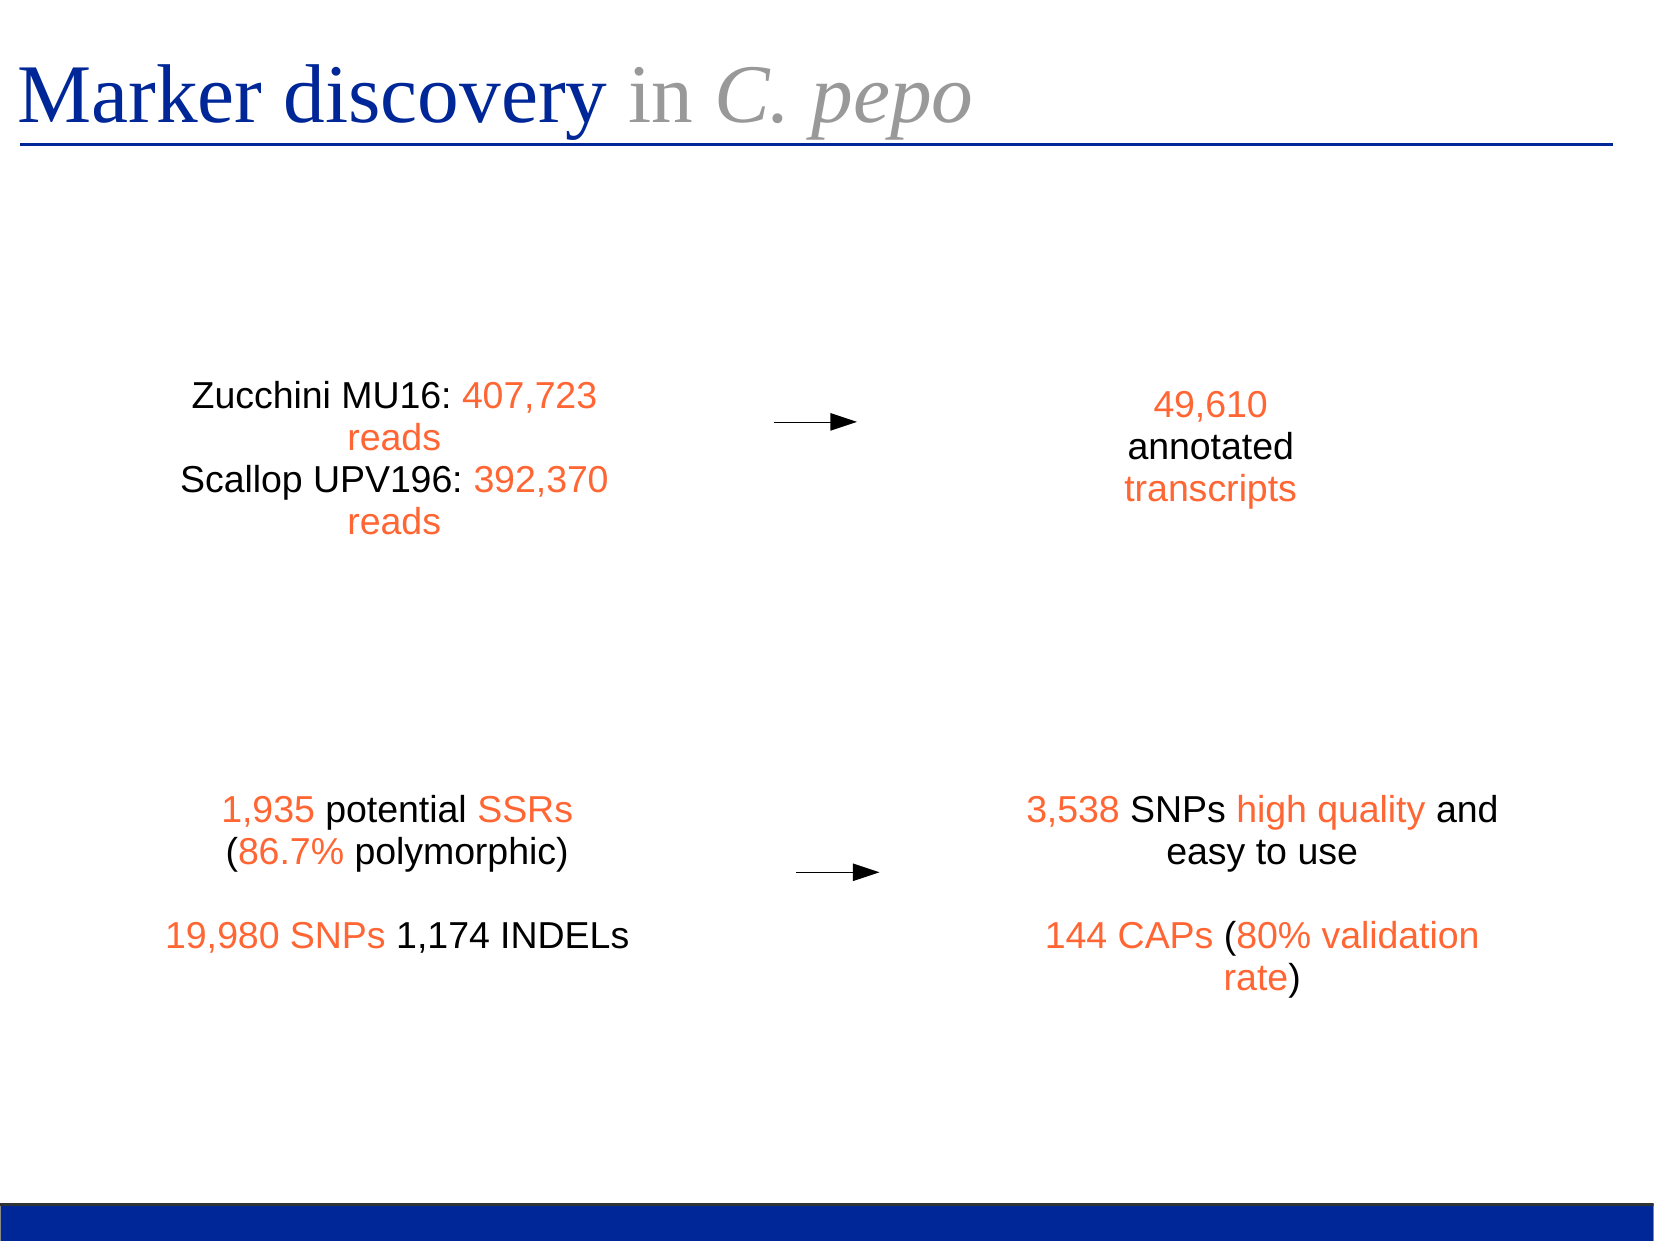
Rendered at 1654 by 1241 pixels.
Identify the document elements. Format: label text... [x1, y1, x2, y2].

text_box 1,935 potential SSRs (86.7% polymorphic) 19,980 SNPs 1,174 INDELs [149, 781, 645, 965]
text_box 49,610 annotated transcripts [1053, 376, 1368, 517]
text_box Zucchini MU16: 407,723 reads Scallop UPV196: 392,370 reads [136, 366, 652, 550]
text_box 3,538 SNPs high quality and easy to use 144 CAPs (80% validation rate) [999, 781, 1525, 1007]
title Marker discovery in C. pepo [17, 0, 1589, 198]
